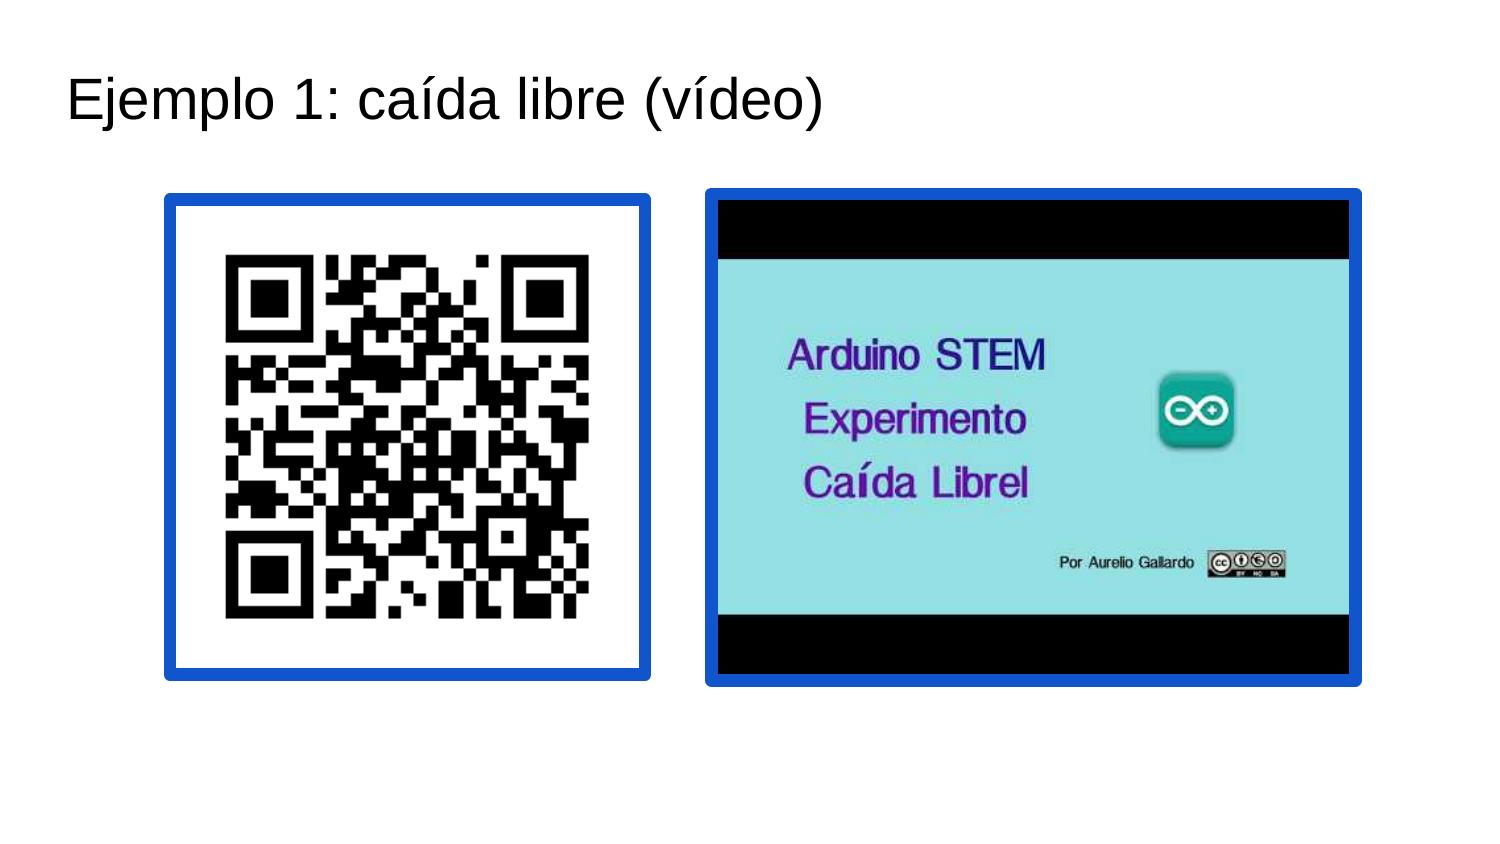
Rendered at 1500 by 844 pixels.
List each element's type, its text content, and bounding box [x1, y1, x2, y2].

text_box Ejemplo 1: caída libre (vídeo) [51, 46, 1449, 141]
picture [176, 205, 639, 669]
picture [717, 200, 1350, 674]
